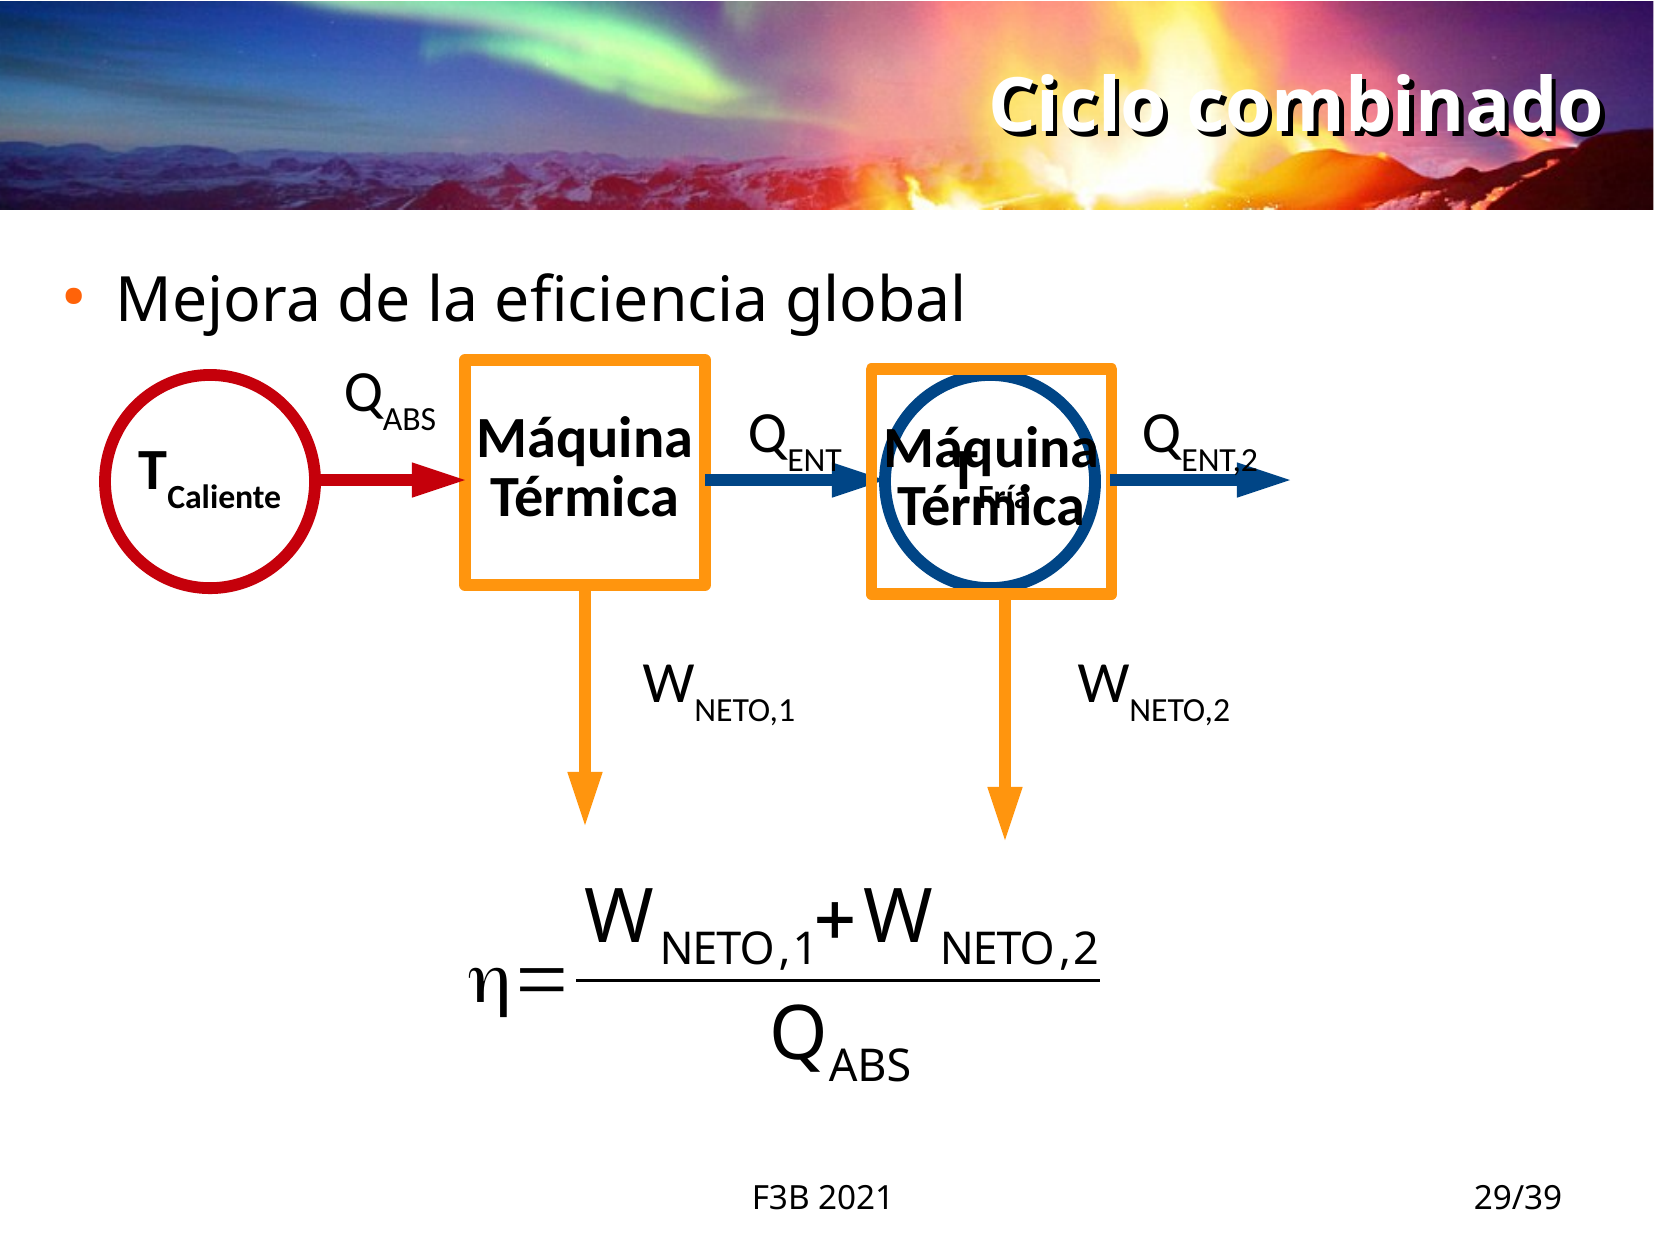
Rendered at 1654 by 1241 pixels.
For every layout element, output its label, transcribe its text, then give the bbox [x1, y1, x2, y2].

picture [0, 1, 1654, 210]
text_box WNETO,2 [1047, 651, 1261, 751]
text_box WNETO,1 [612, 651, 826, 751]
text_box TCaliente [105, 374, 315, 589]
text_box Máquina Térmica [871, 369, 1112, 595]
list Mejora de la eficiencia global [45, 255, 1606, 1156]
text_box Máquina Térmica [465, 360, 706, 586]
chart [458, 870, 1111, 1092]
title Ciclo combinado [45, 15, 1606, 191]
